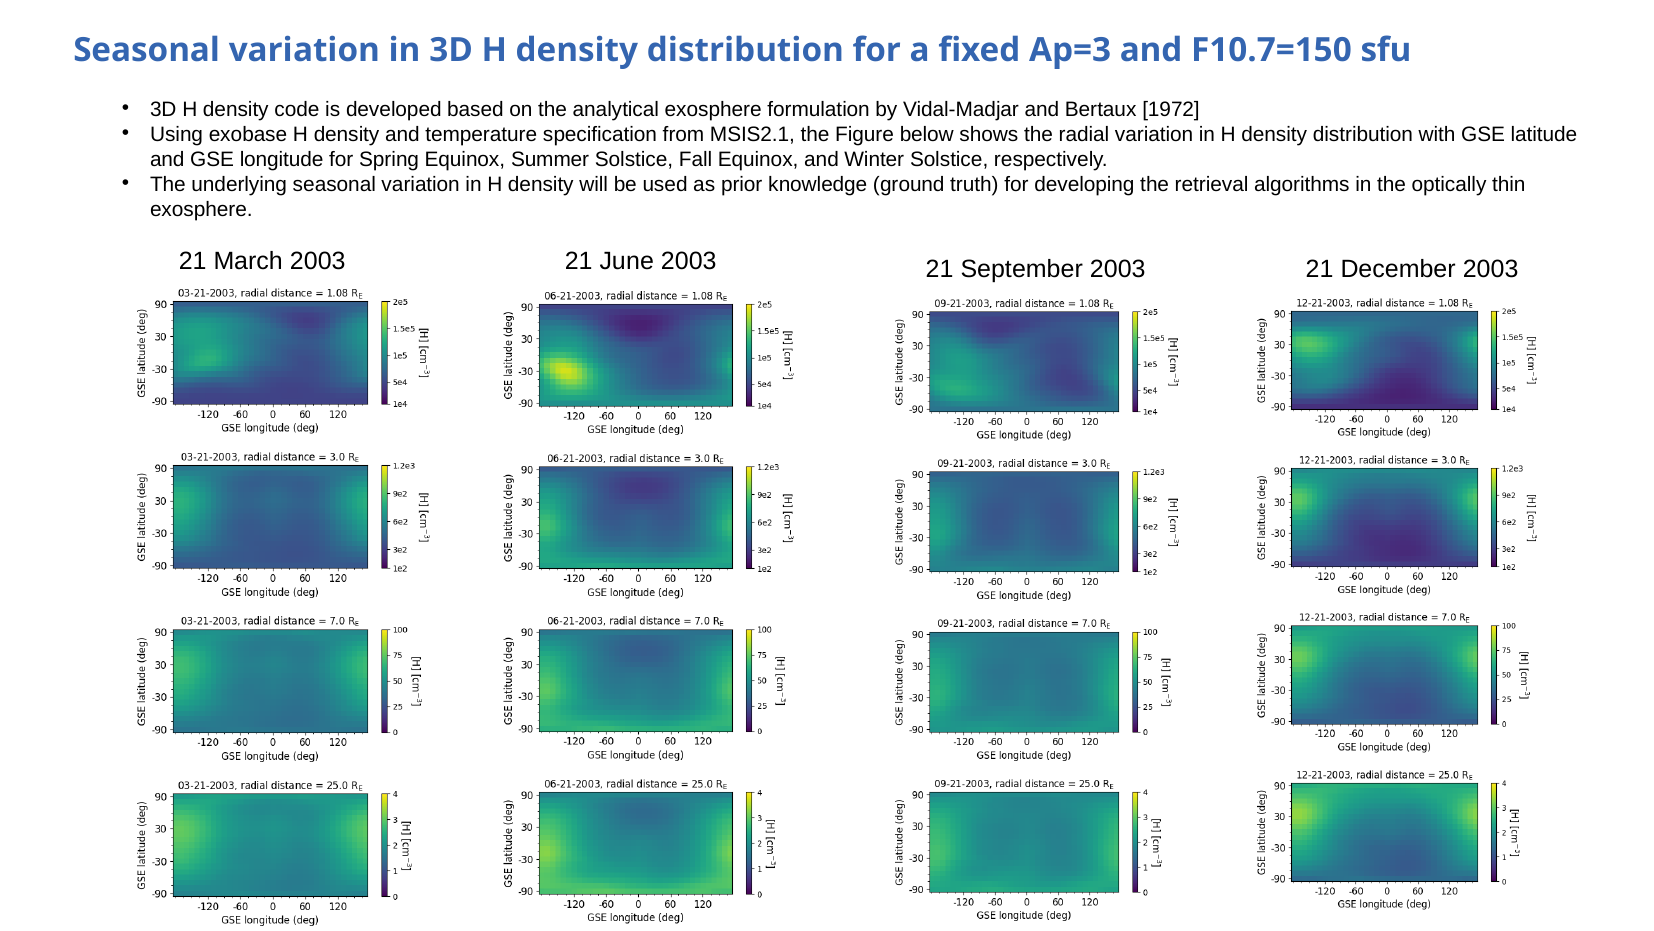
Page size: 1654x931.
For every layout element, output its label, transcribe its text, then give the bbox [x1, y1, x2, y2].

text_box 21 December 2003 [1290, 244, 1534, 290]
text_box 21 September 2003 [910, 244, 1162, 290]
text_box 21 June 2003 [549, 237, 732, 283]
picture [90, 266, 441, 931]
picture [849, 277, 1190, 931]
title Seasonal variation in 3D H density distribution for a fixed Ap=3 and F10.7=150 sfu [73, 0, 1654, 69]
text_box 3D H density code is developed based on the analytical exosphere formulation by Vidal-Madjar and Bertaux [1972] Using exobase H density and temperature specification from MSIS2.1, the Figure below shows the radial variation in H density distribution with GSE latitude and GSE longitude for Spring Equinox, Summer Solstice, Fall Equinox, and Winter Solstice, respectively. The underlying seasonal variation in H density will be used as prior knowledge (ground truth) for developing the retrieval algorithms in the optically thin exosphere. [107, 87, 1602, 228]
picture [1212, 277, 1548, 931]
text_box 21 March 2003 [163, 237, 361, 283]
picture [457, 269, 805, 931]
